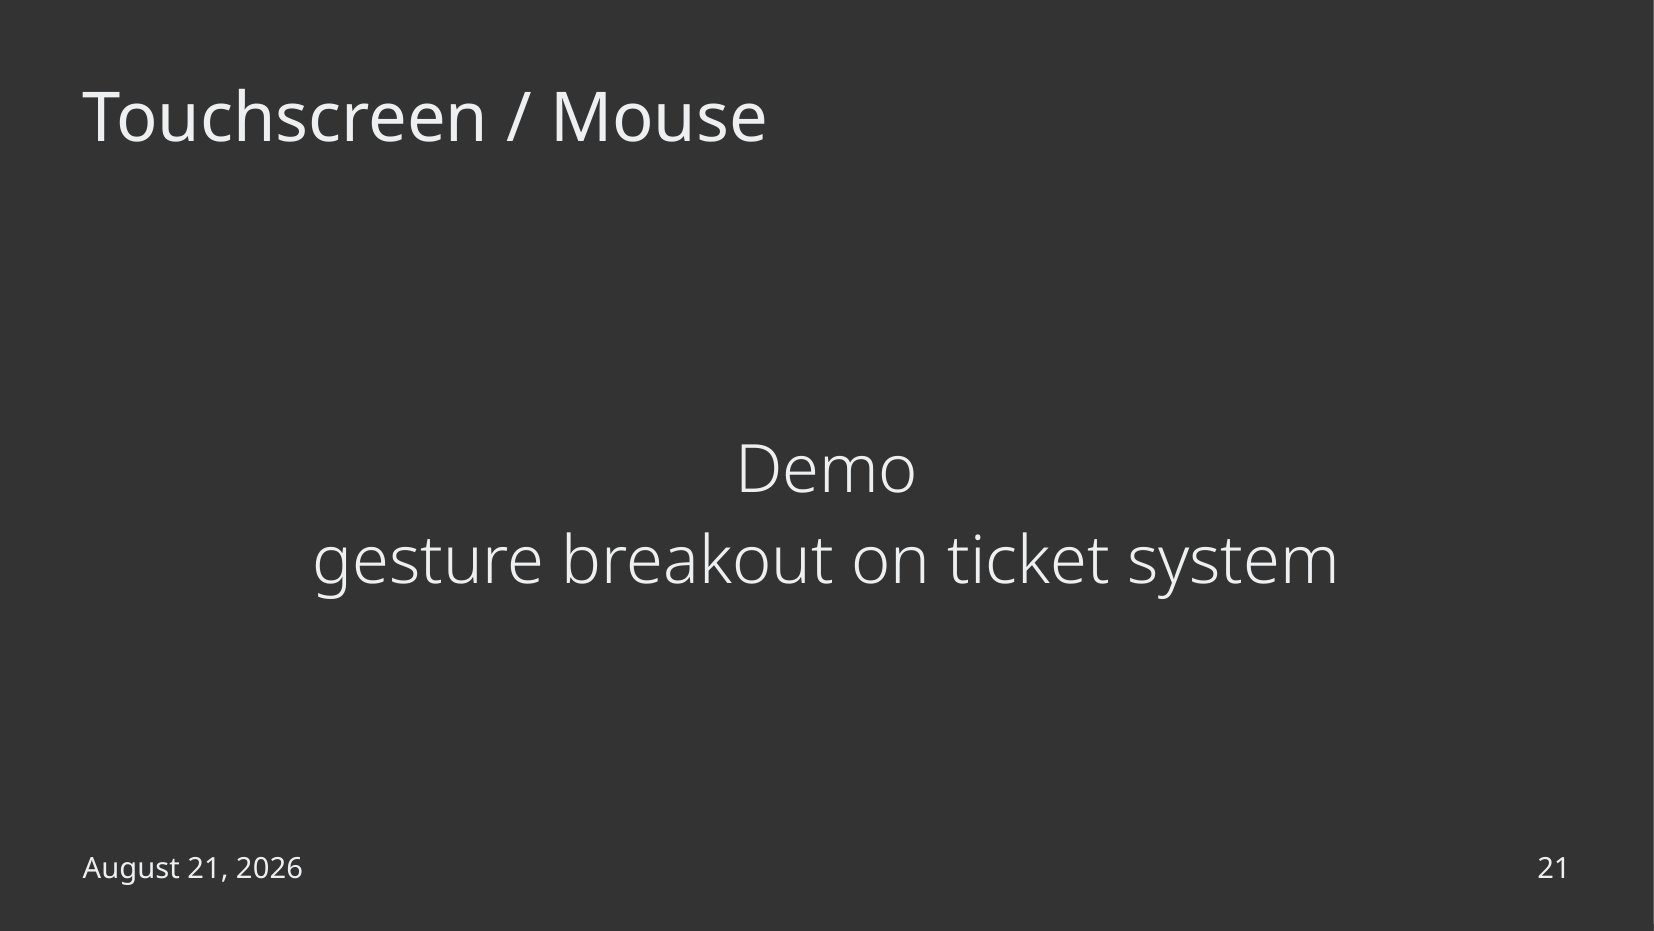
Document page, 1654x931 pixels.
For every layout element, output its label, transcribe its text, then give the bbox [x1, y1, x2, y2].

subtitle Demo gesture breakout on ticket system [82, 217, 1571, 808]
title Touchscreen / Mouse [82, 36, 1571, 193]
